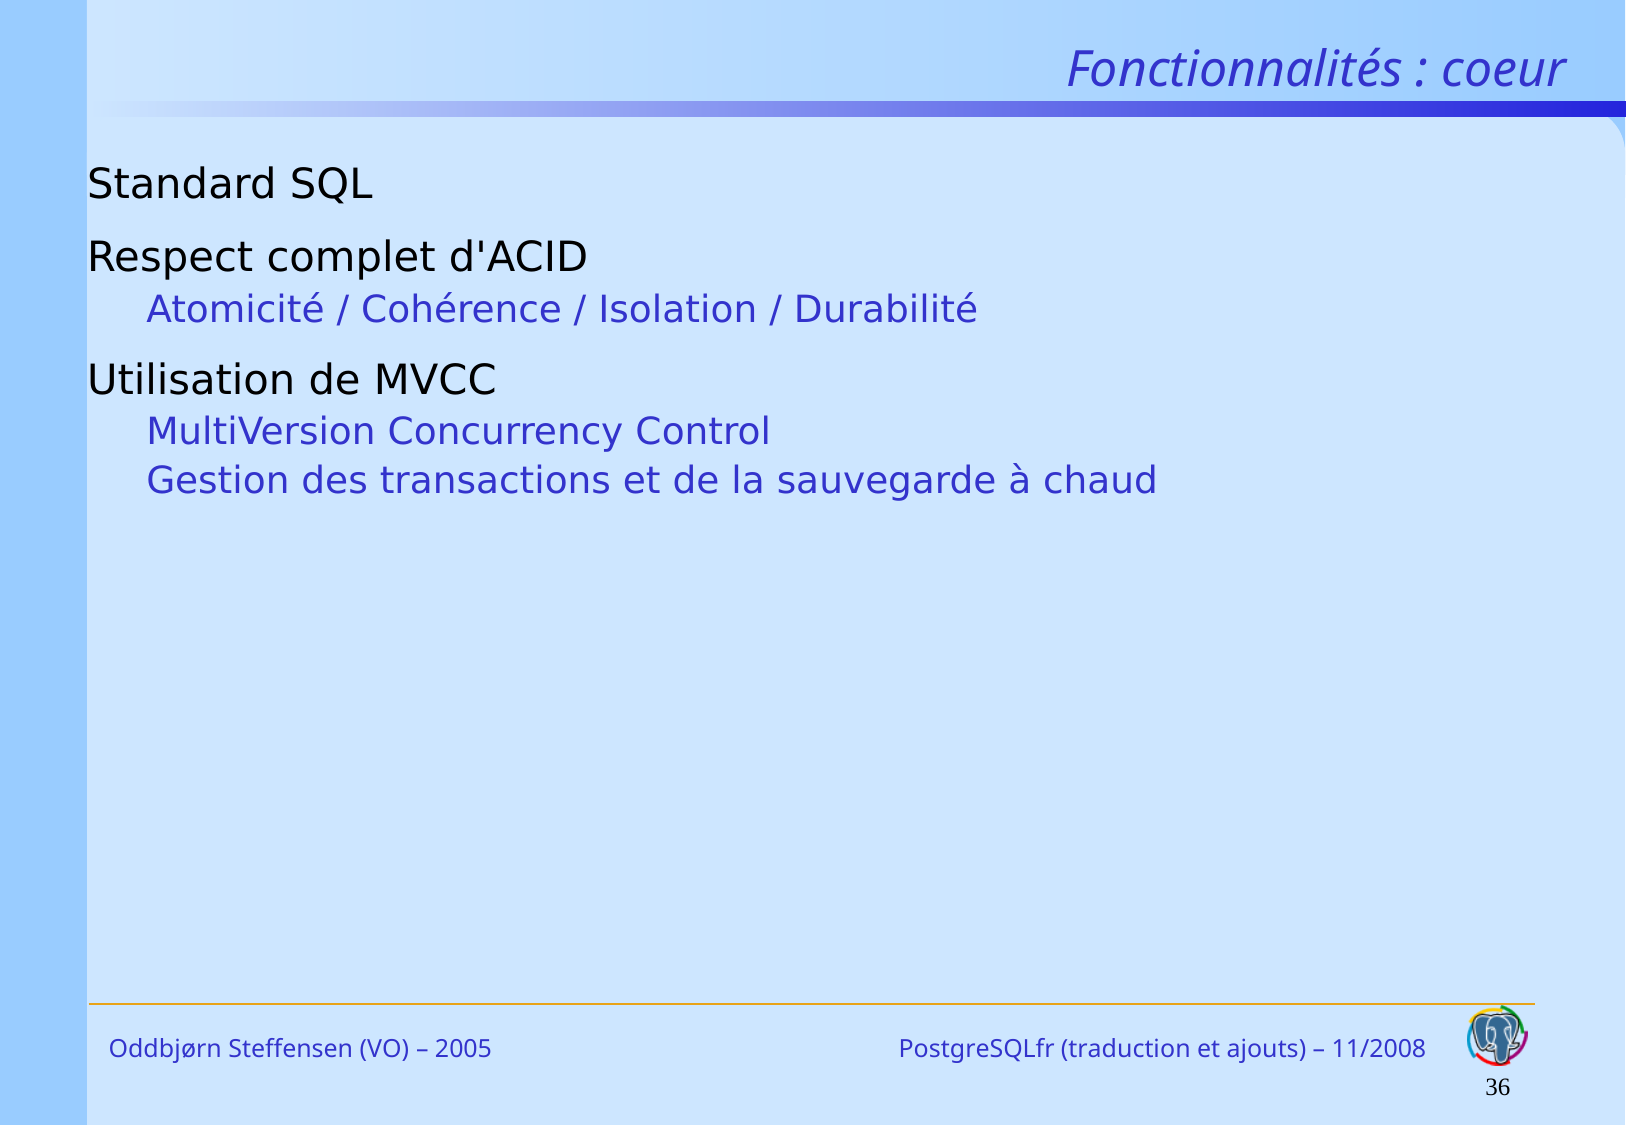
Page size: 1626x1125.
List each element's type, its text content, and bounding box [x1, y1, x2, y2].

title Fonctionnalités : coeur [172, 0, 1567, 134]
picture [1467, 1005, 1528, 1066]
list Standard SQL Respect complet d'ACID Atomicité / Cohérence / Isolation / Durabilité Utilisation de MVCC MultiVersion Concurrency Control Gestion des transactions et de la sauvegarde à chaud [86, 159, 1520, 965]
